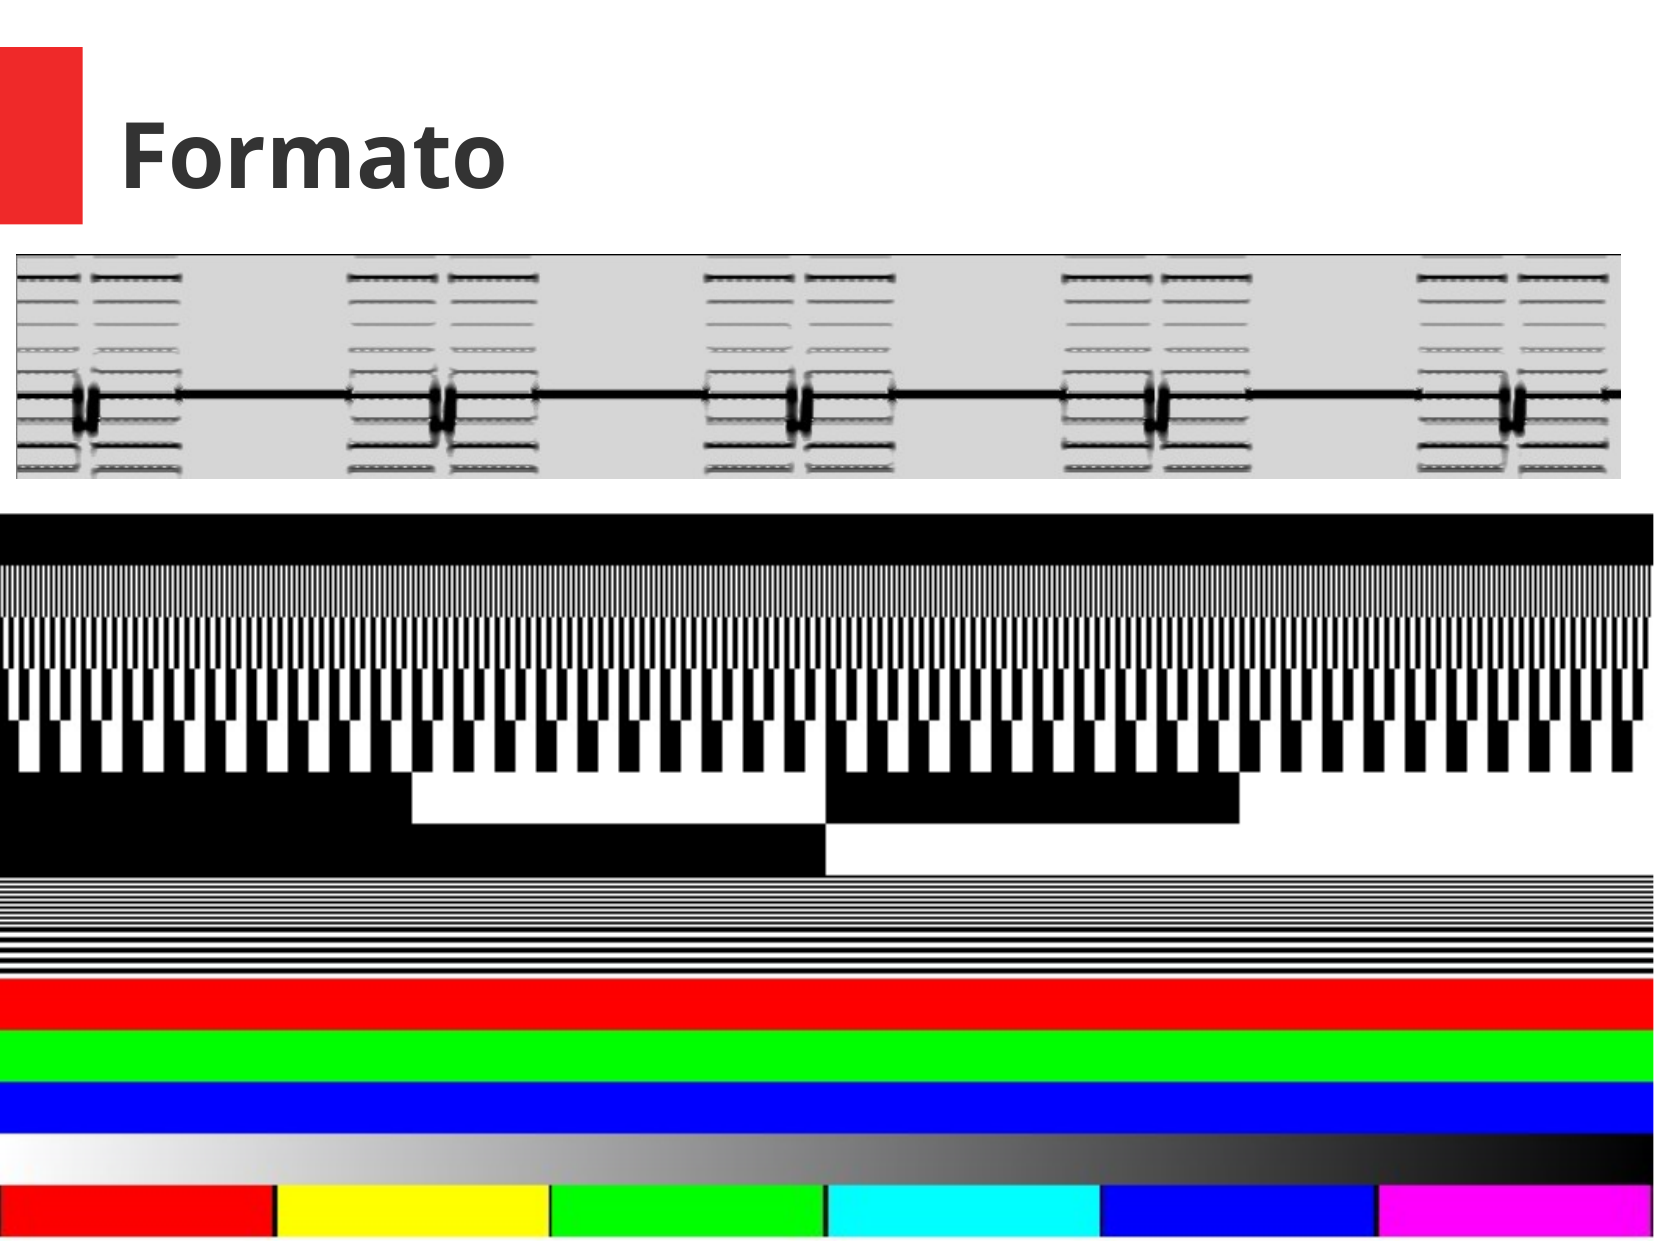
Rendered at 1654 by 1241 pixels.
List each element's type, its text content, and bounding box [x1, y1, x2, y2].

picture [0, 254, 1654, 1241]
title Formato [118, 49, 1571, 254]
